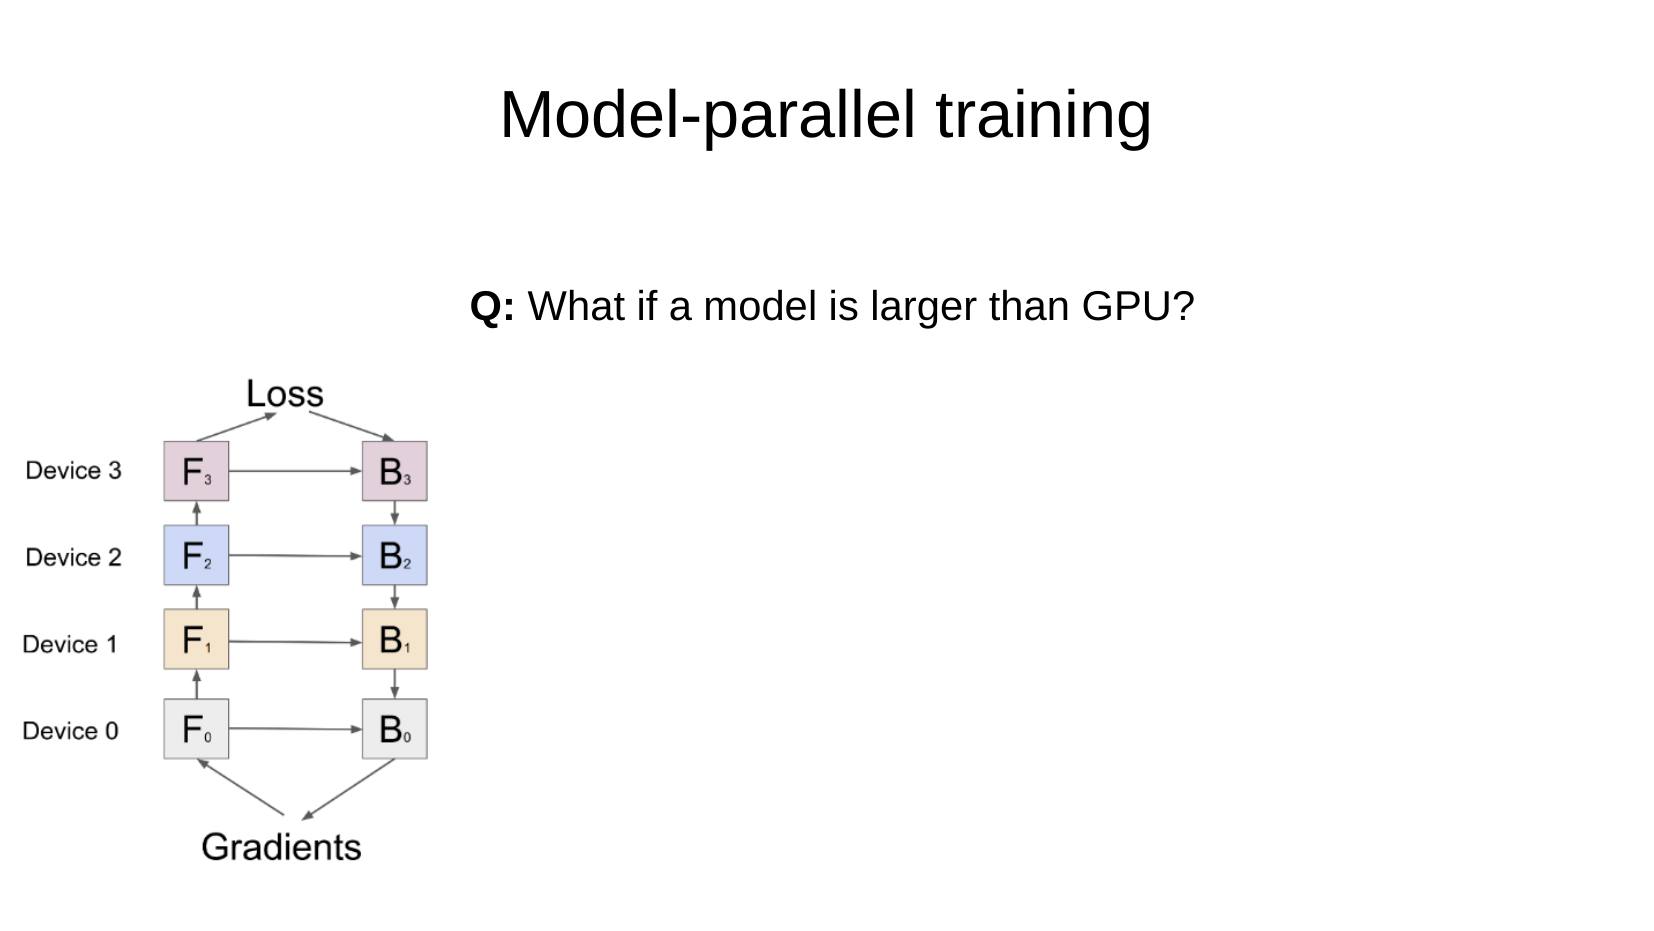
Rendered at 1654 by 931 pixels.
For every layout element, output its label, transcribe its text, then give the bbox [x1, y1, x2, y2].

subtitle Q: What if a model is larger than GPU? [88, 152, 1577, 693]
picture [3, 374, 436, 881]
title Model-parallel training [82, 37, 1571, 193]
